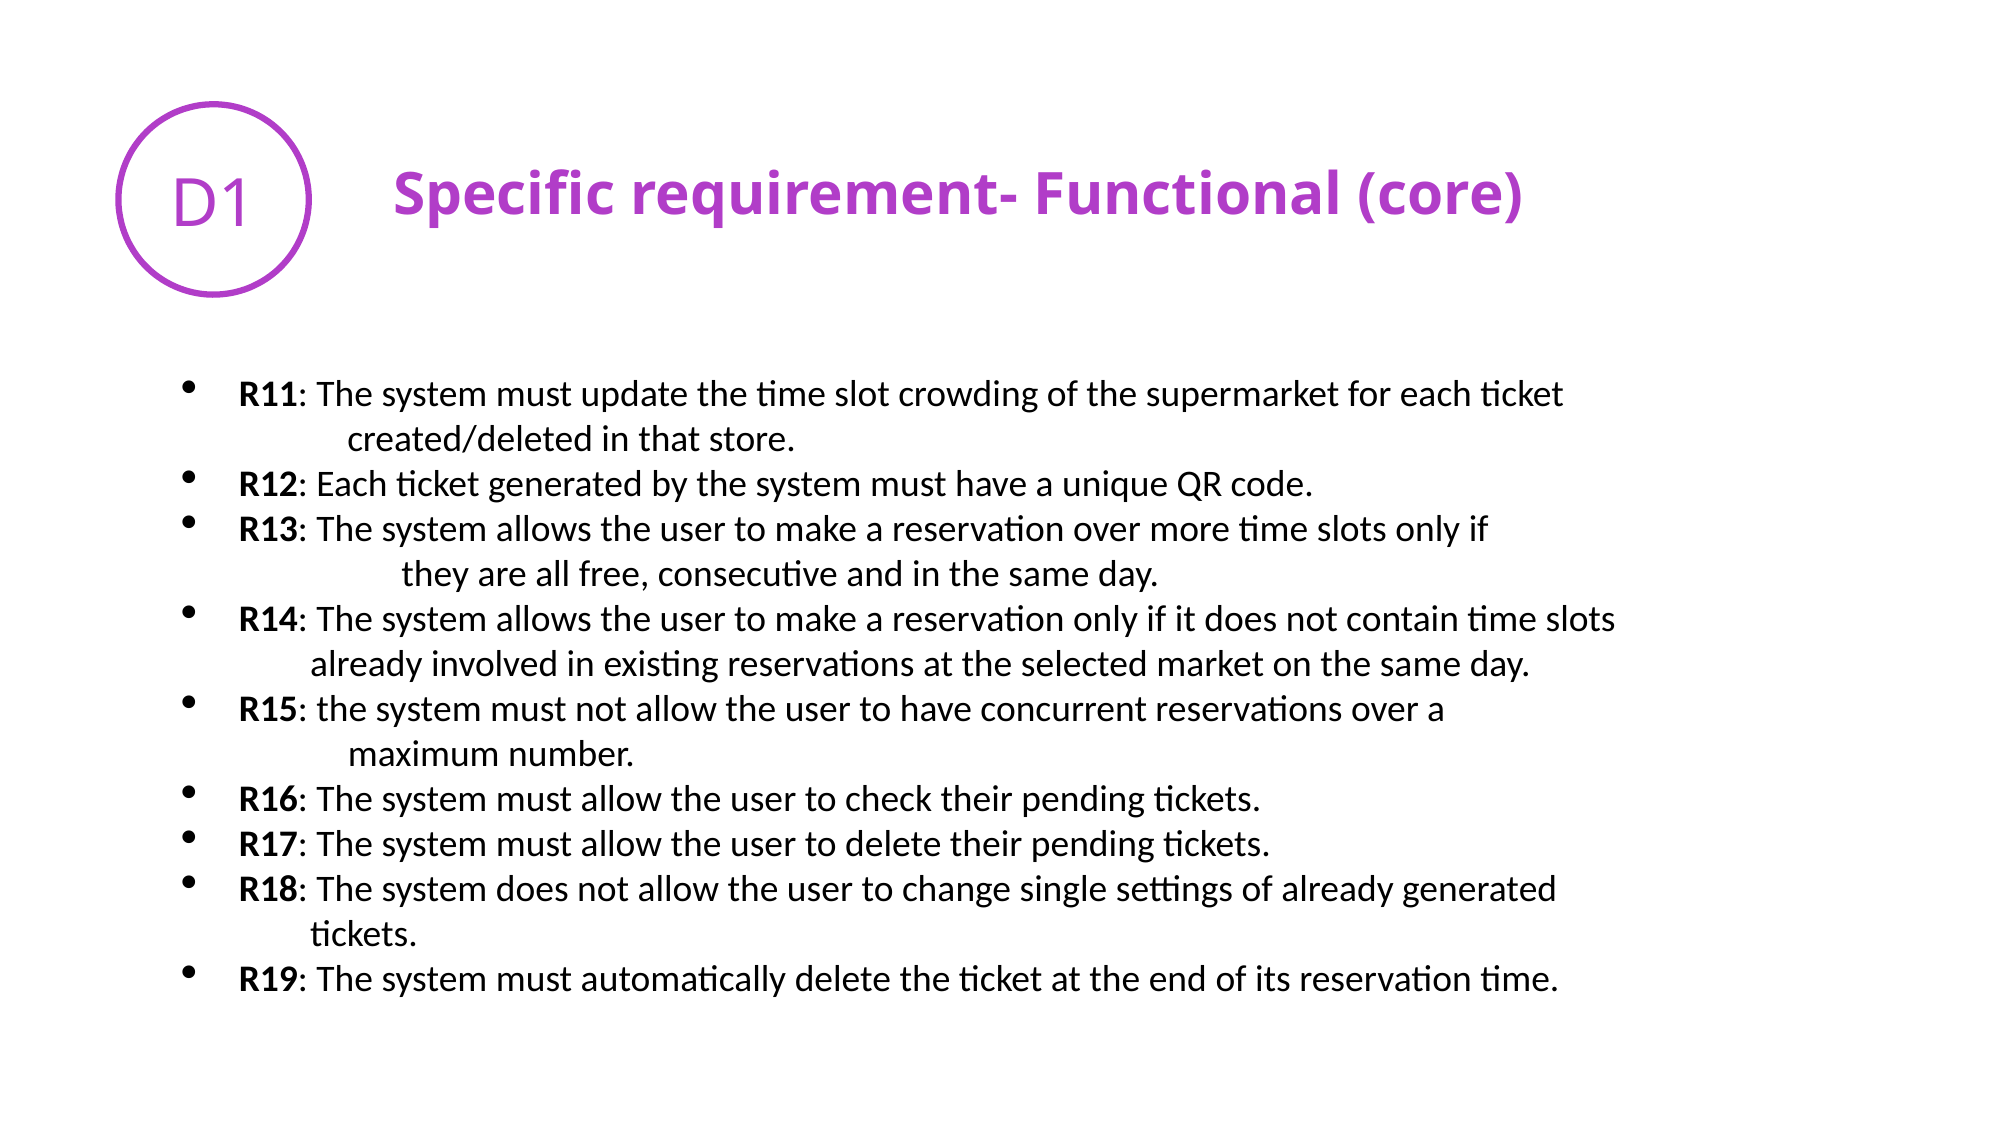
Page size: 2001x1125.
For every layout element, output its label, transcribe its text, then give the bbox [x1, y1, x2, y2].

text_box R11: The system must update the time slot crowding of the supermarket for each ticket created/deleted in that store. R12: Each ticket generated by the system must have a unique QR code. R13: The system allows the user to make a reservation over more time slots only if they are all free, consecutive and in the same day. R14: The system allows the user to make a reservation only if it does not contain time slots already involved in existing reservations at the selected market on the same day. R15: the system must not allow the user to have concurrent reservations over a maximum number. R16: The system must allow the user to check their pending tickets. R17: The system must allow the user to delete their pending tickets. R18: The system does not allow the user to change single settings of already generated tickets. R19: The system must automatically delete the ticket at the end of its reservation time. [167, 361, 1724, 1059]
list Specific requirement- Functional (core) [378, 156, 1724, 273]
text_box D1 [118, 104, 309, 295]
